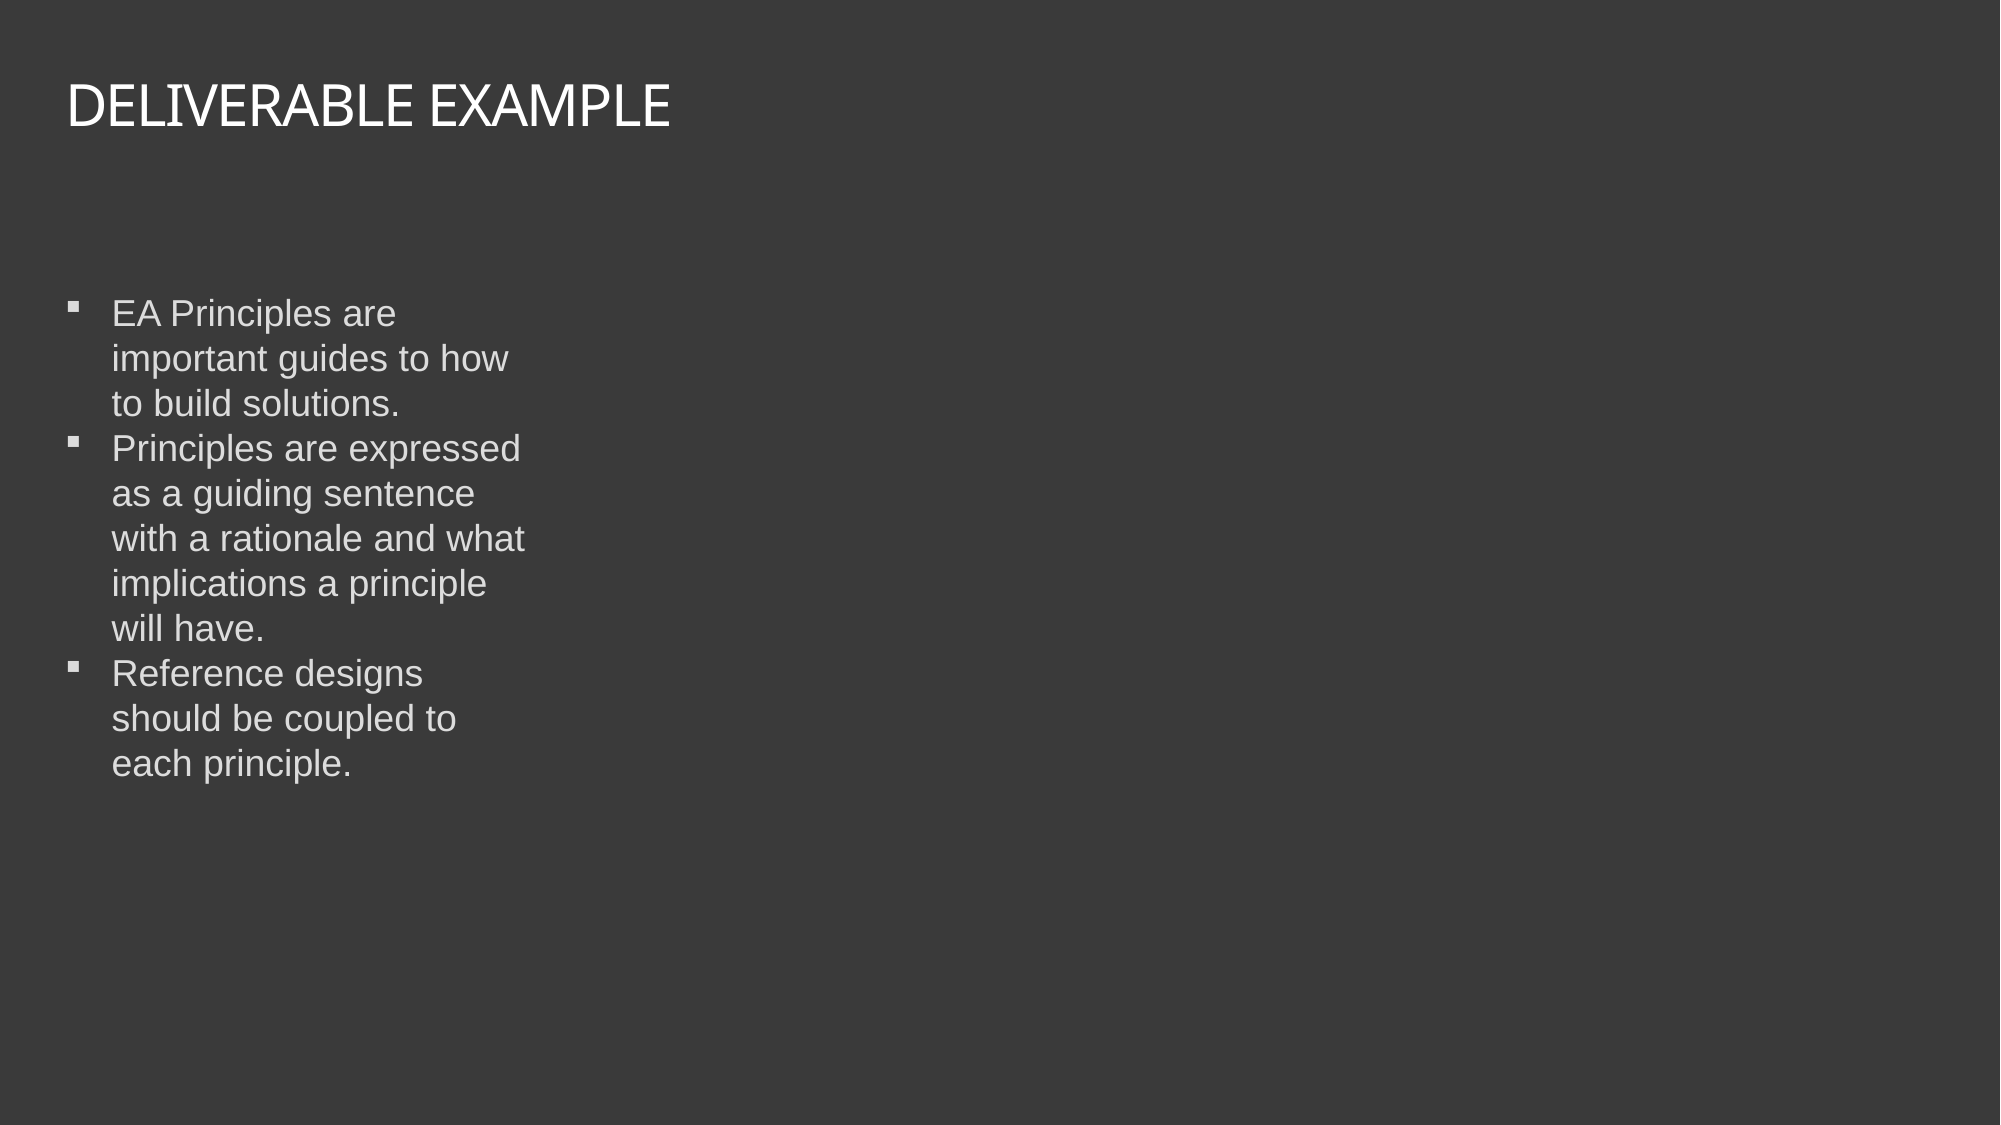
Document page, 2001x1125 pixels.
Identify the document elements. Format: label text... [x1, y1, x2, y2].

text_box EA Principles are important guides to how to build solutions. Principles are expressed as a guiding sentence with a rationale and what implications a principle will have. Reference designs should be coupled to each principle. [49, 281, 543, 791]
title Deliverable Example [65, 63, 1779, 166]
